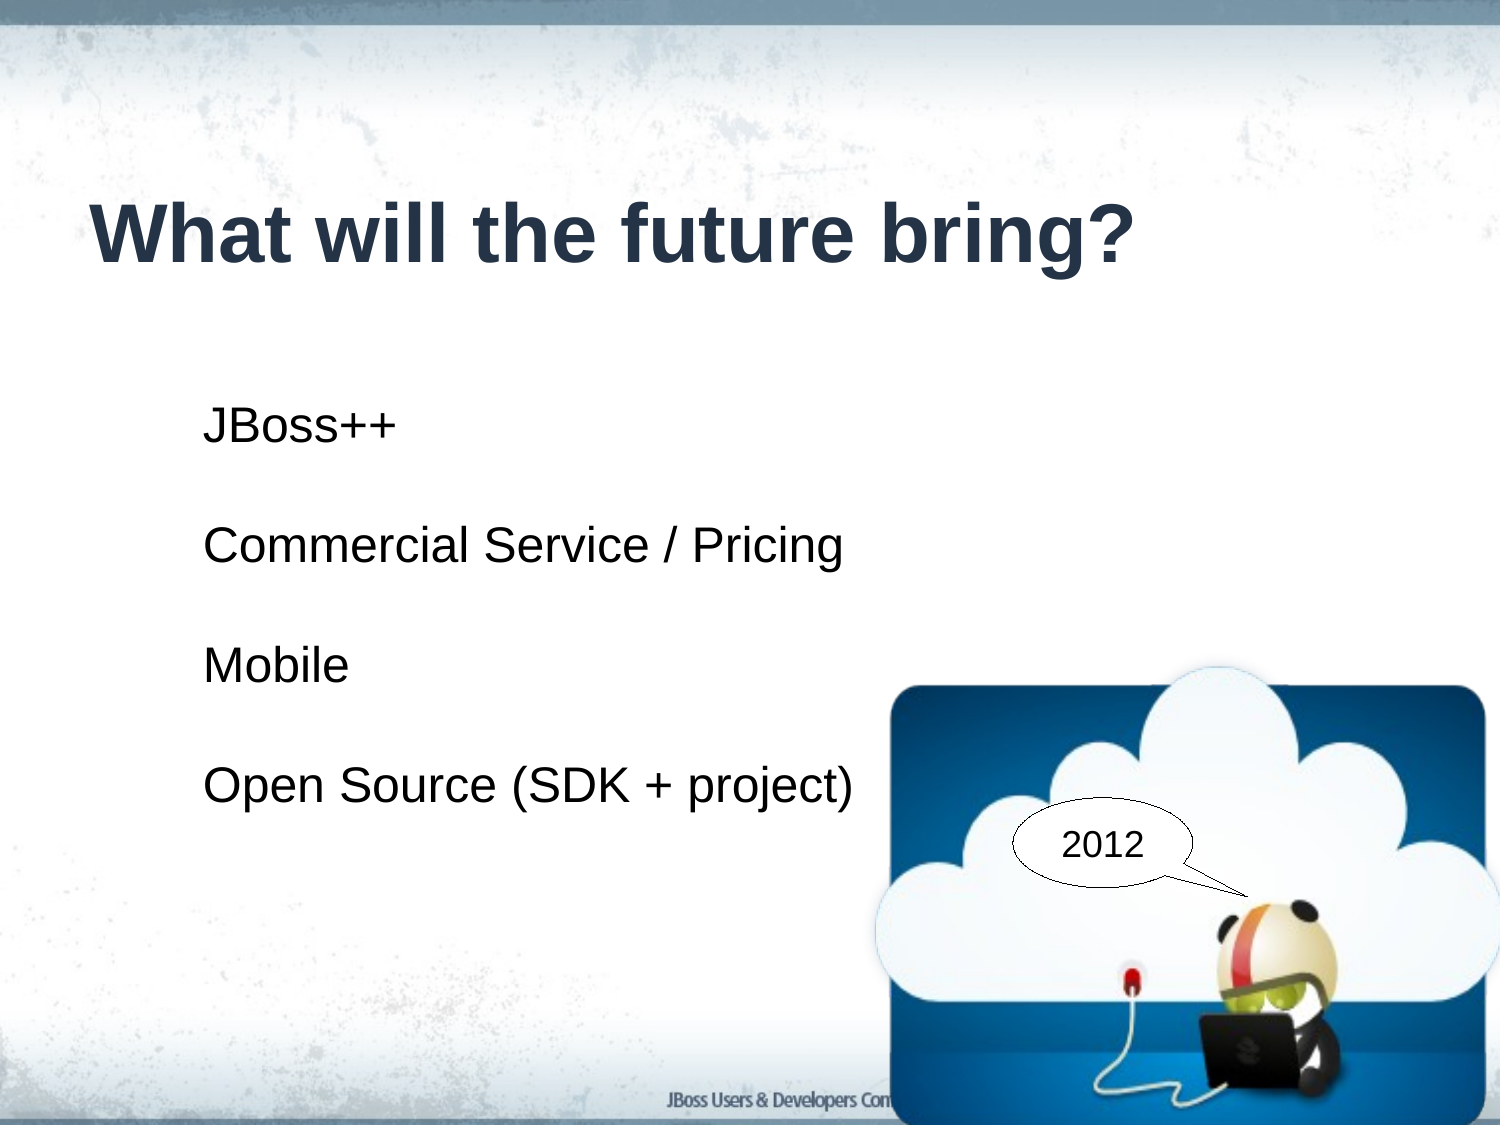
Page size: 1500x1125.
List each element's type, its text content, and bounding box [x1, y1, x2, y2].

text_box 2012 [1012, 797, 1248, 897]
title What will the future bring? [0, 111, 1252, 348]
picture [0, 0, 1500, 1125]
text_box JBoss++ Commercial Service / Pricing Mobile Open Source (SDK + project) [188, 385, 939, 820]
